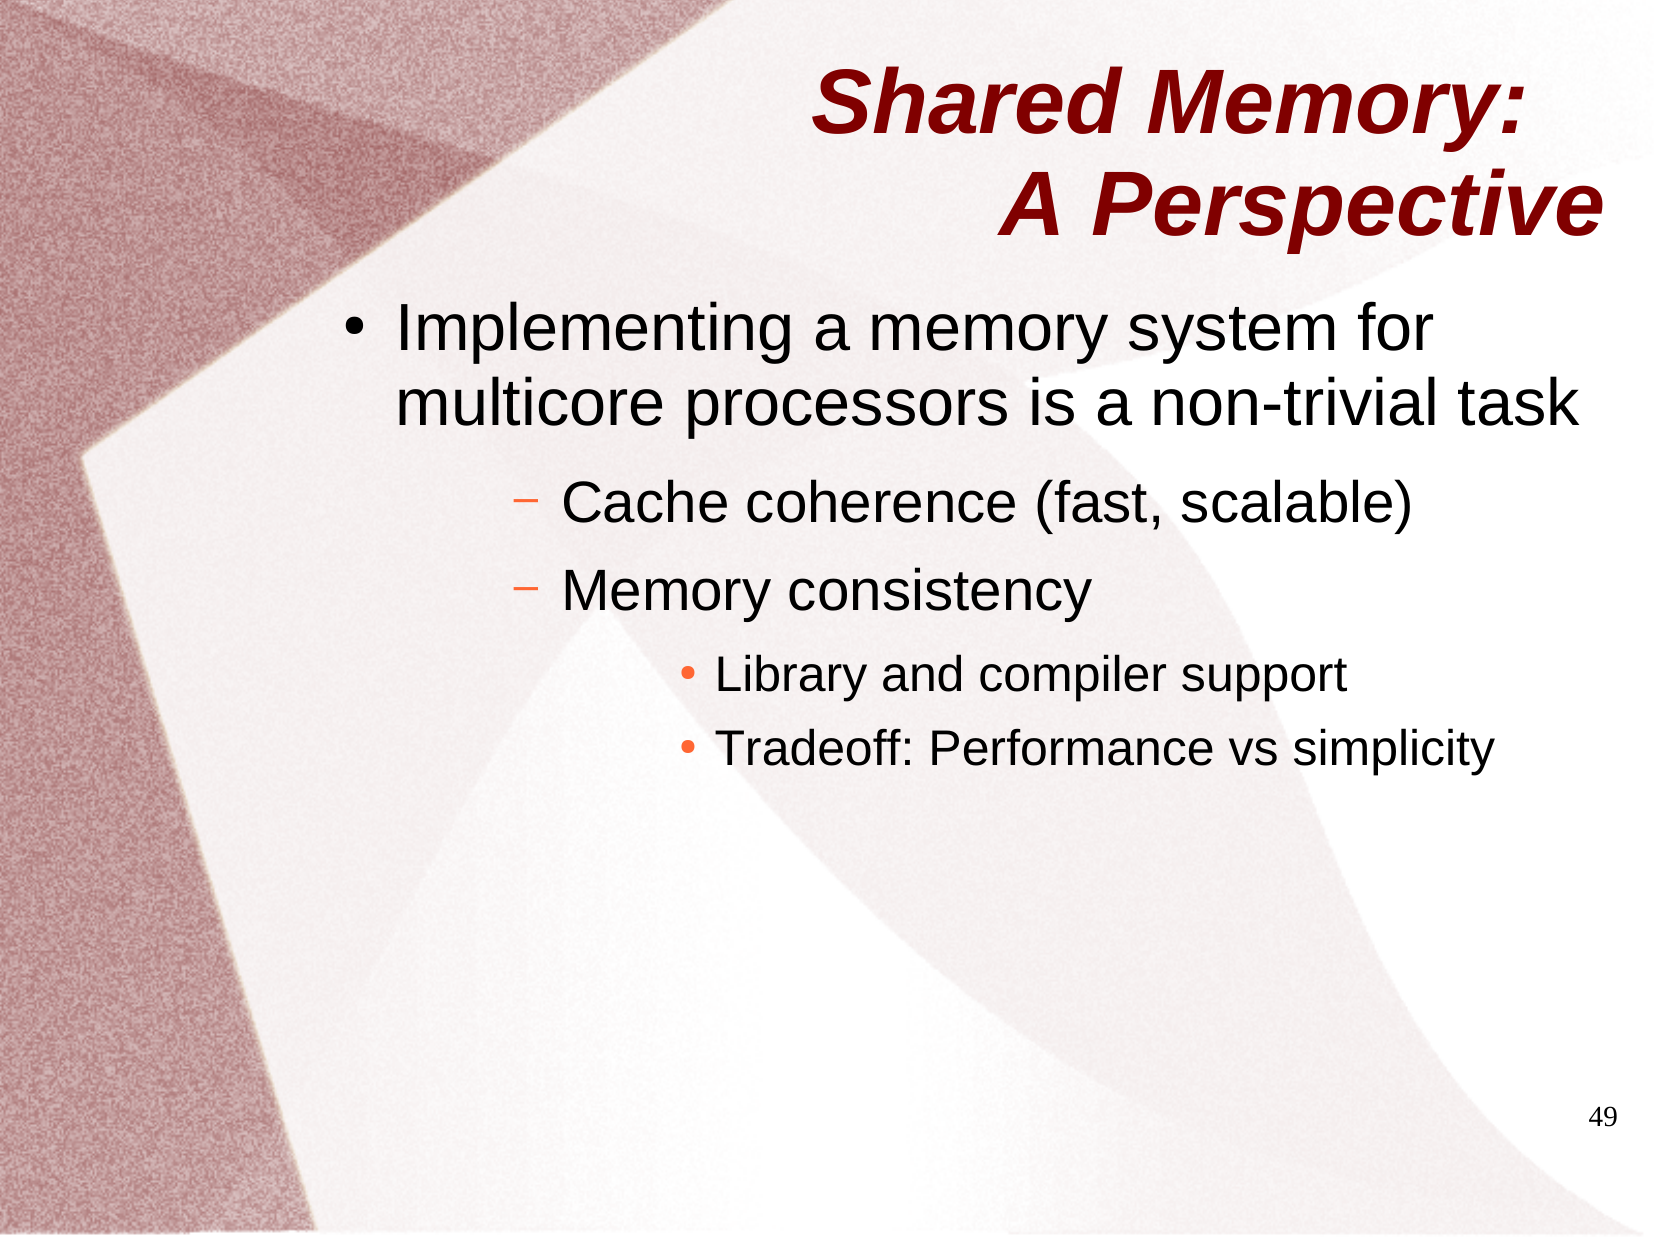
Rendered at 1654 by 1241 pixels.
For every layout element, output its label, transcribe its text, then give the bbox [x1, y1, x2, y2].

picture [0, 0, 1654, 1241]
list Implementing a memory system for multicore processors is a non-trivial task Cache coherence (fast, scalable) Memory consistency Library and compiler support Tradeoff: Performance vs simplicity [324, 290, 1601, 1010]
title Shared Memory: A Perspective [596, 49, 1607, 257]
